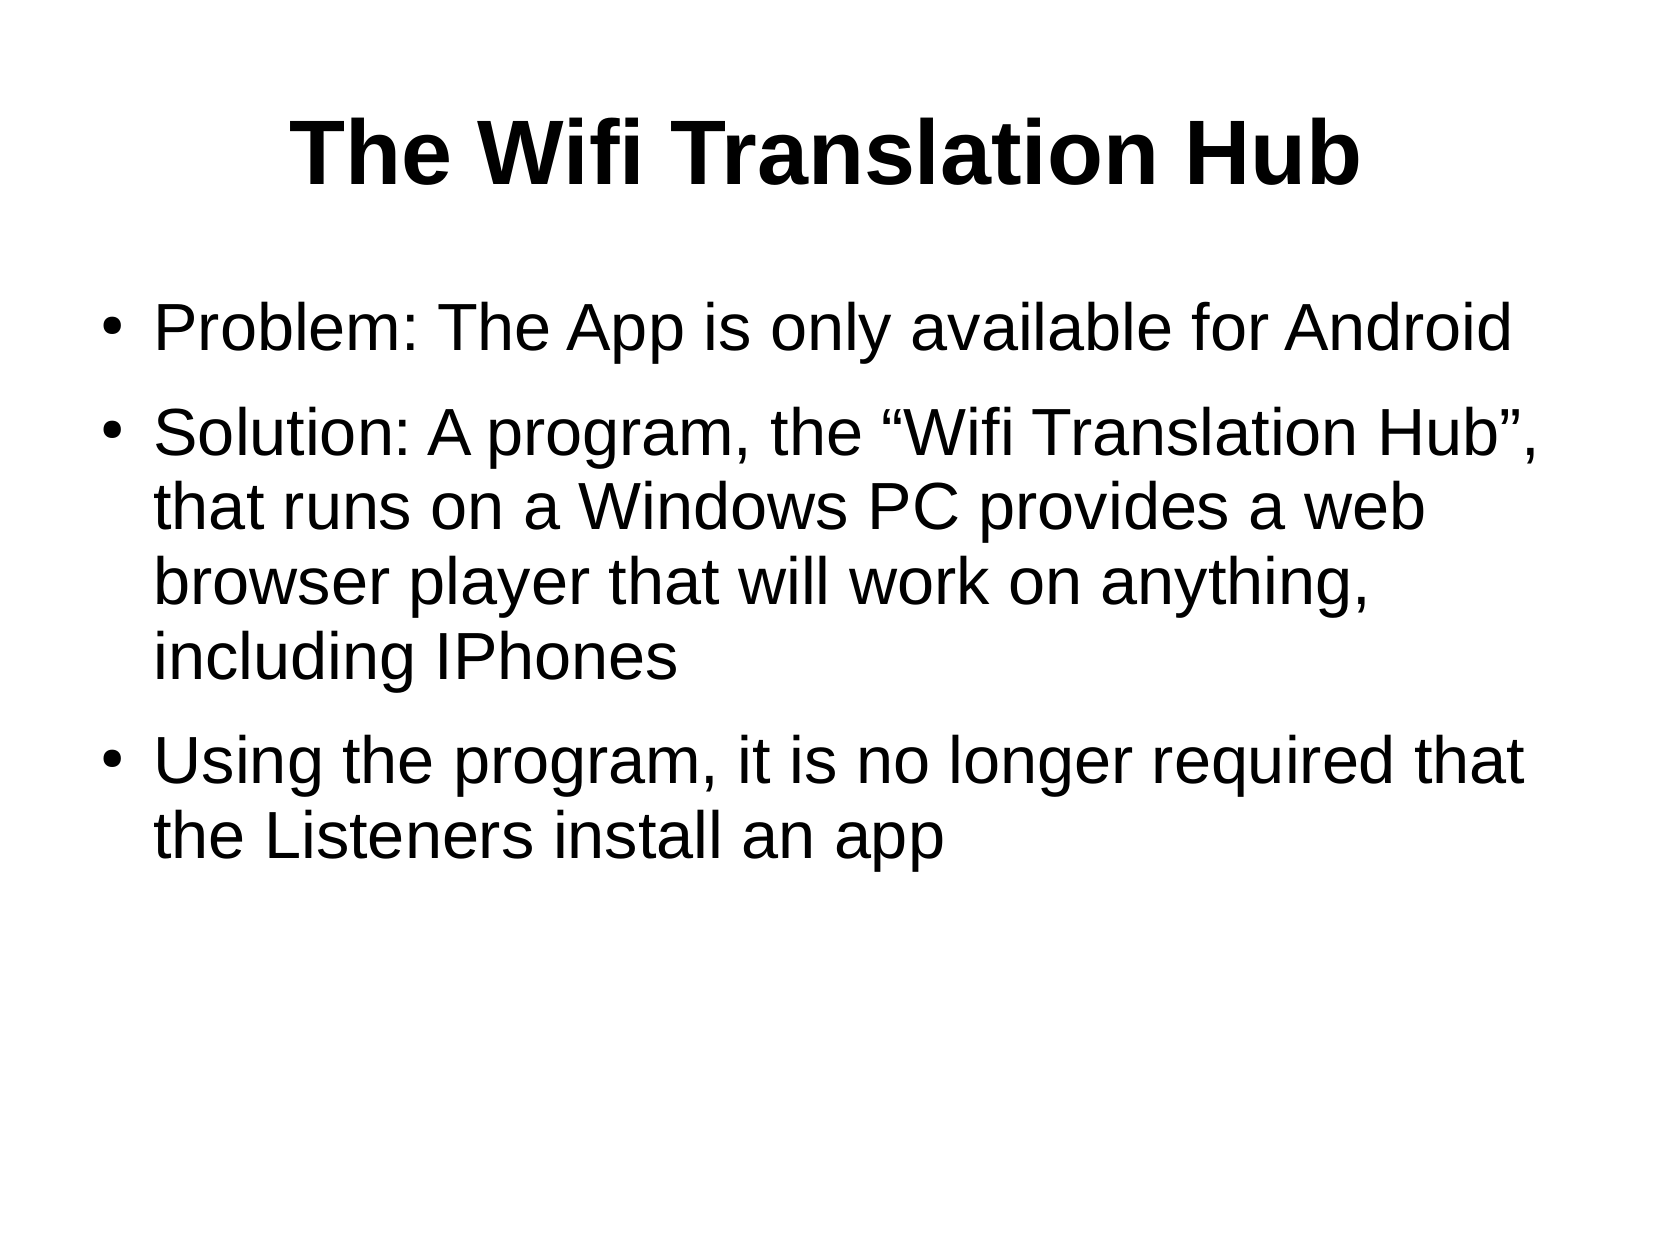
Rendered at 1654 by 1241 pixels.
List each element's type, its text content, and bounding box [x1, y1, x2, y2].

title The Wifi Translation Hub [82, 49, 1571, 257]
list Problem: The App is only available for Android Solution: A program, the “Wifi Translation Hub”, that runs on a Windows PC provides a web browser player that will work on anything, including IPhones Using the program, it is no longer required that the Listeners install an app [82, 290, 1571, 1010]
